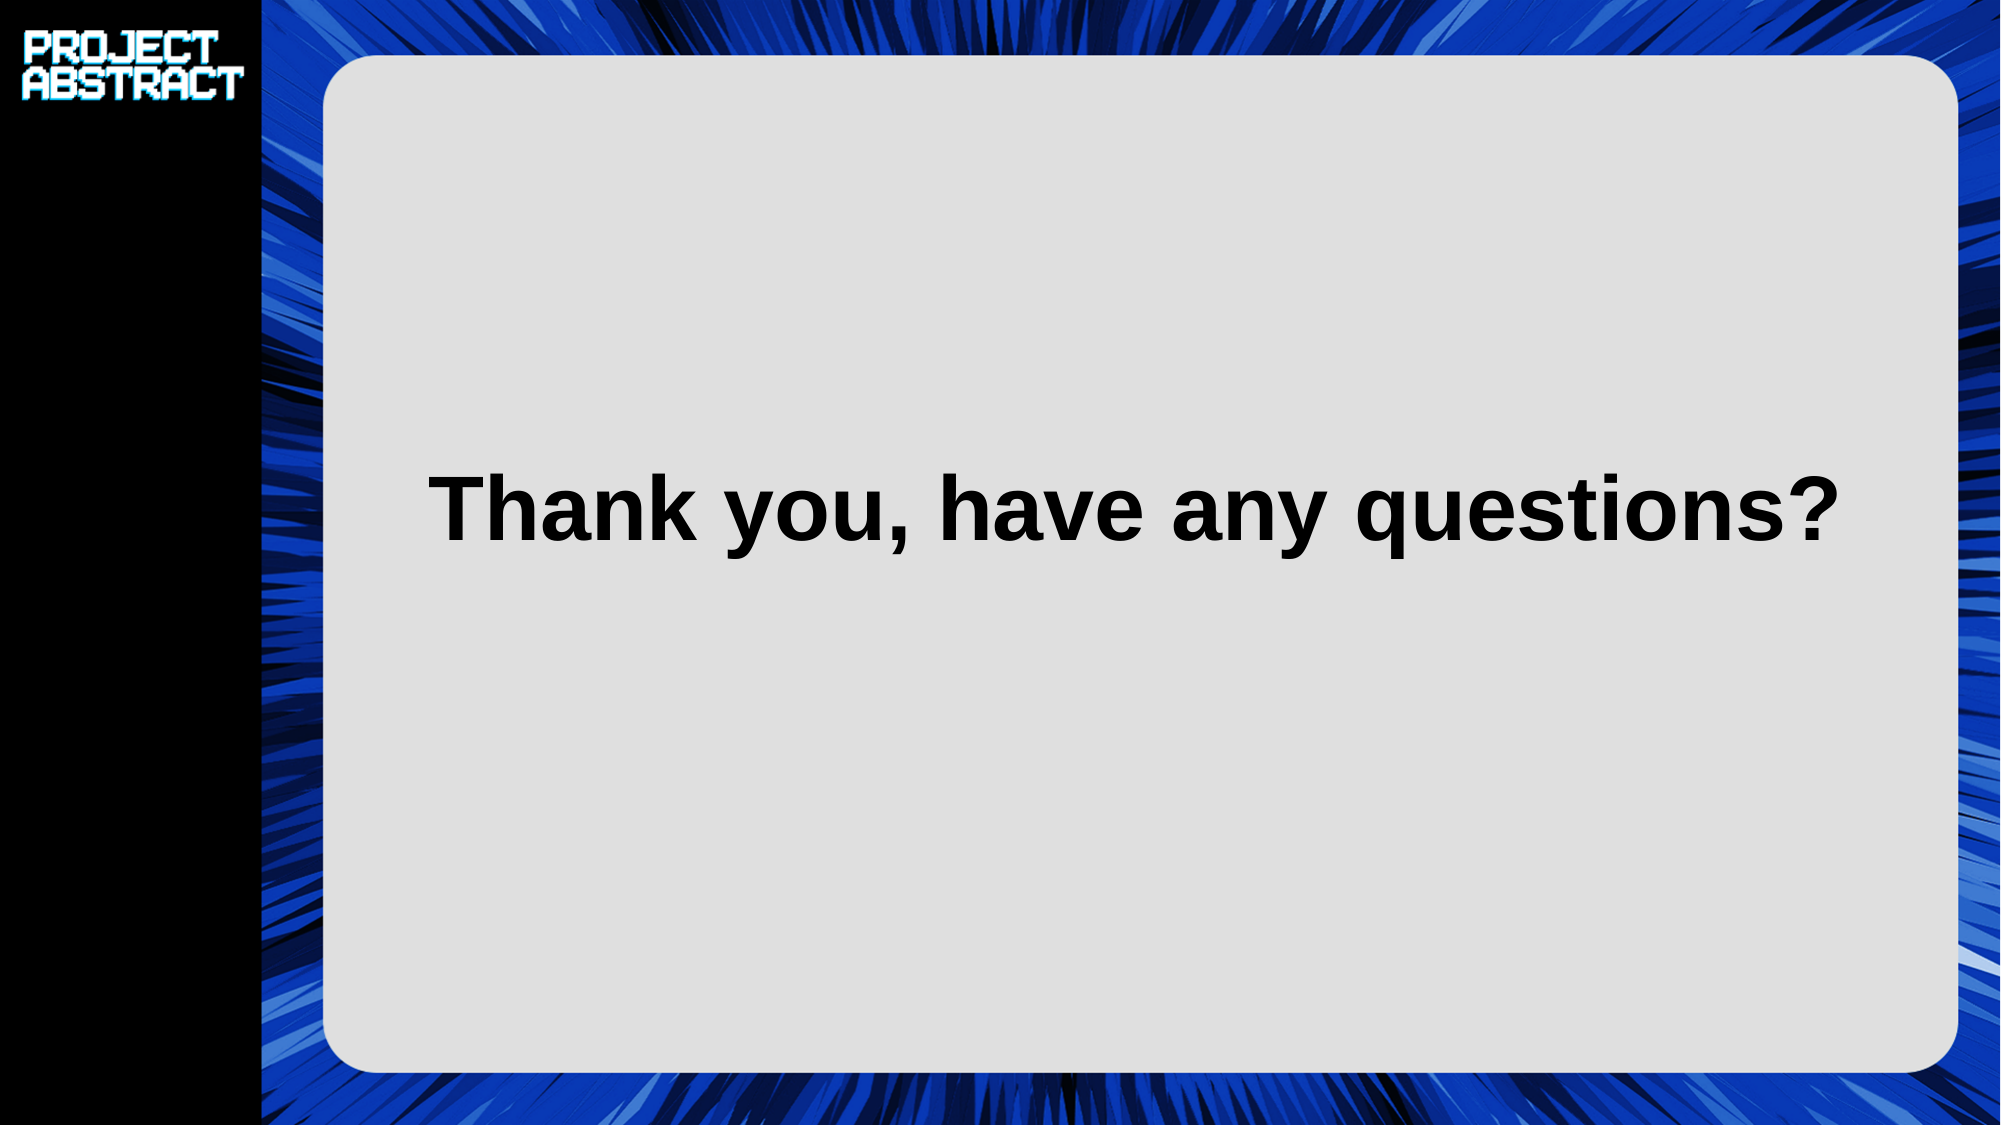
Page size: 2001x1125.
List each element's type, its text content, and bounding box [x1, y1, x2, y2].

title Thank you, have any questions? [413, 402, 2000, 620]
